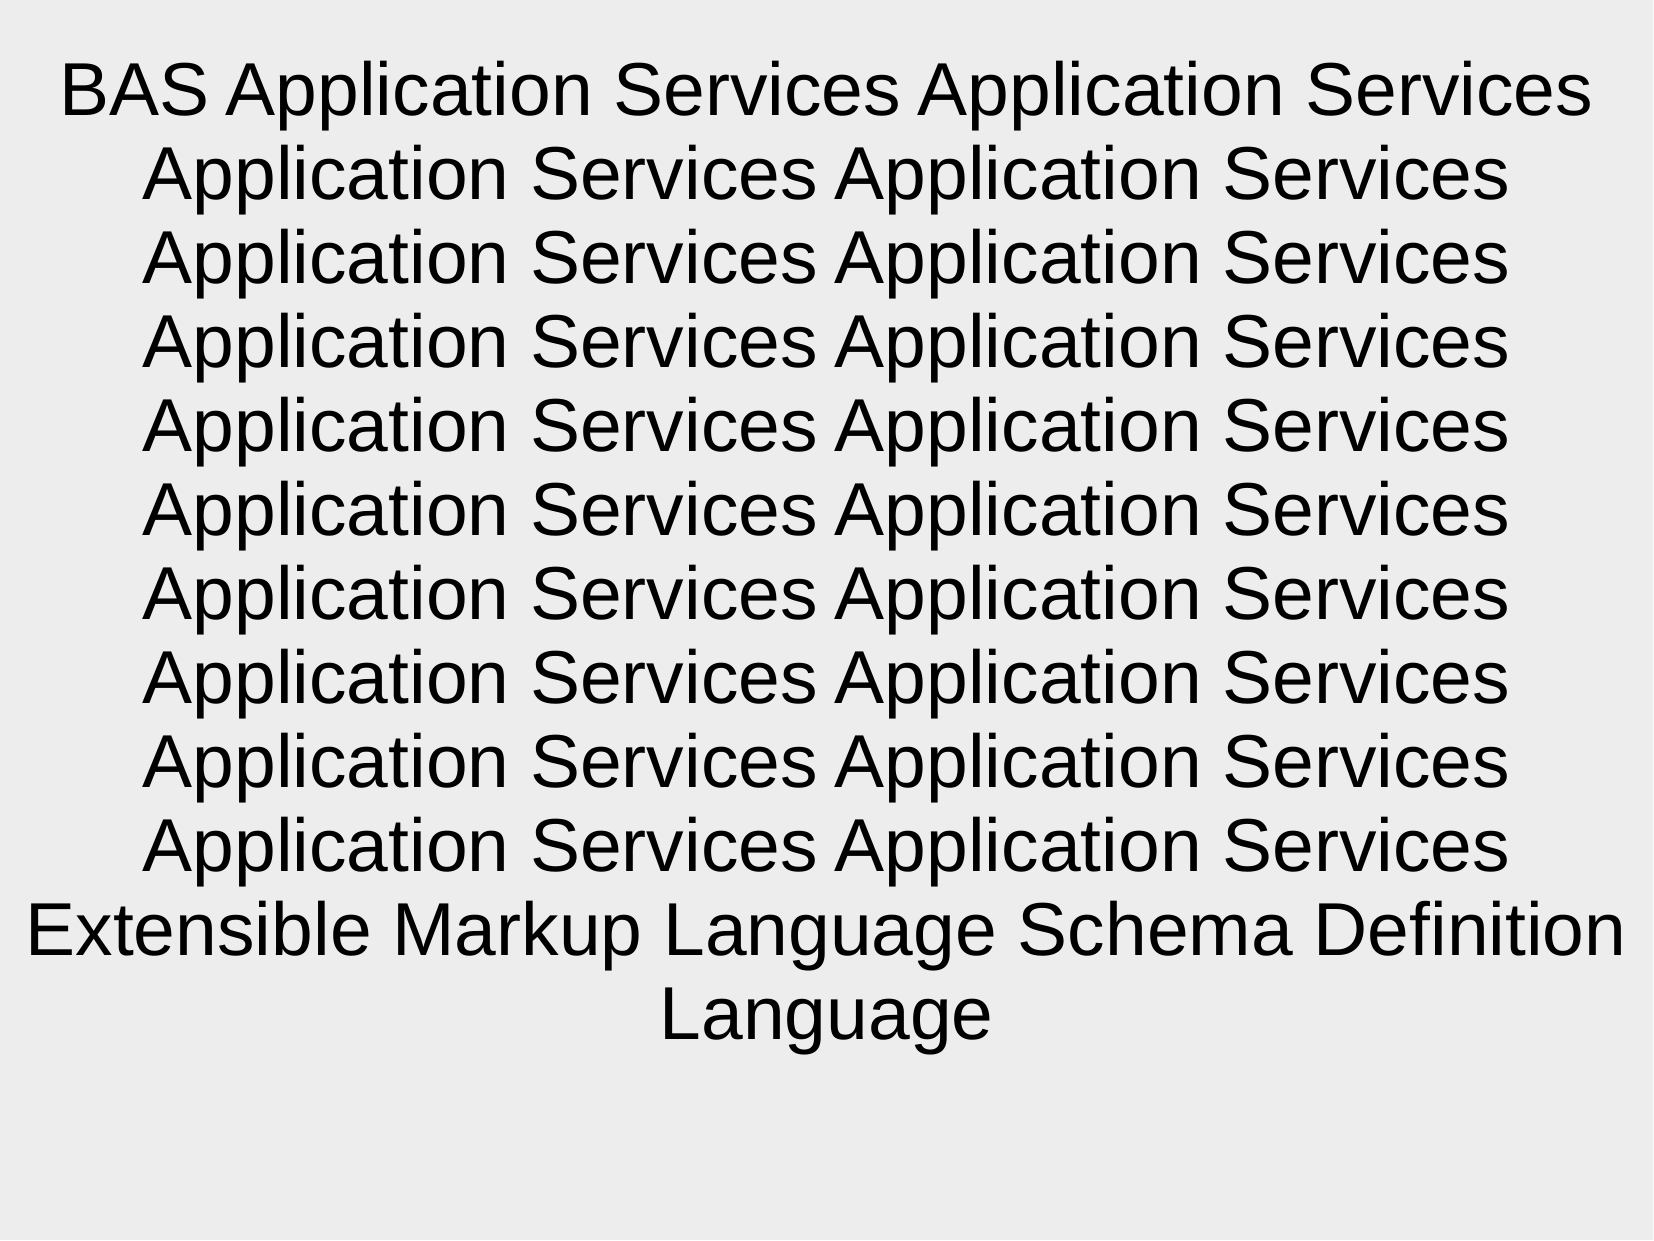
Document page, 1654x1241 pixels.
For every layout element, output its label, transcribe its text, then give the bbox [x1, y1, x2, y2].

text_box BAS Application Services Application Services Application Services Application Services Application Services Application Services Application Services Application Services Application Services Application Services Application Services Application Services Application Services Application Services Application Services Application Services Application Services Application Services Application Services Application Services Extensible Markup Language Schema Definition Language [0, 40, 1654, 1058]
